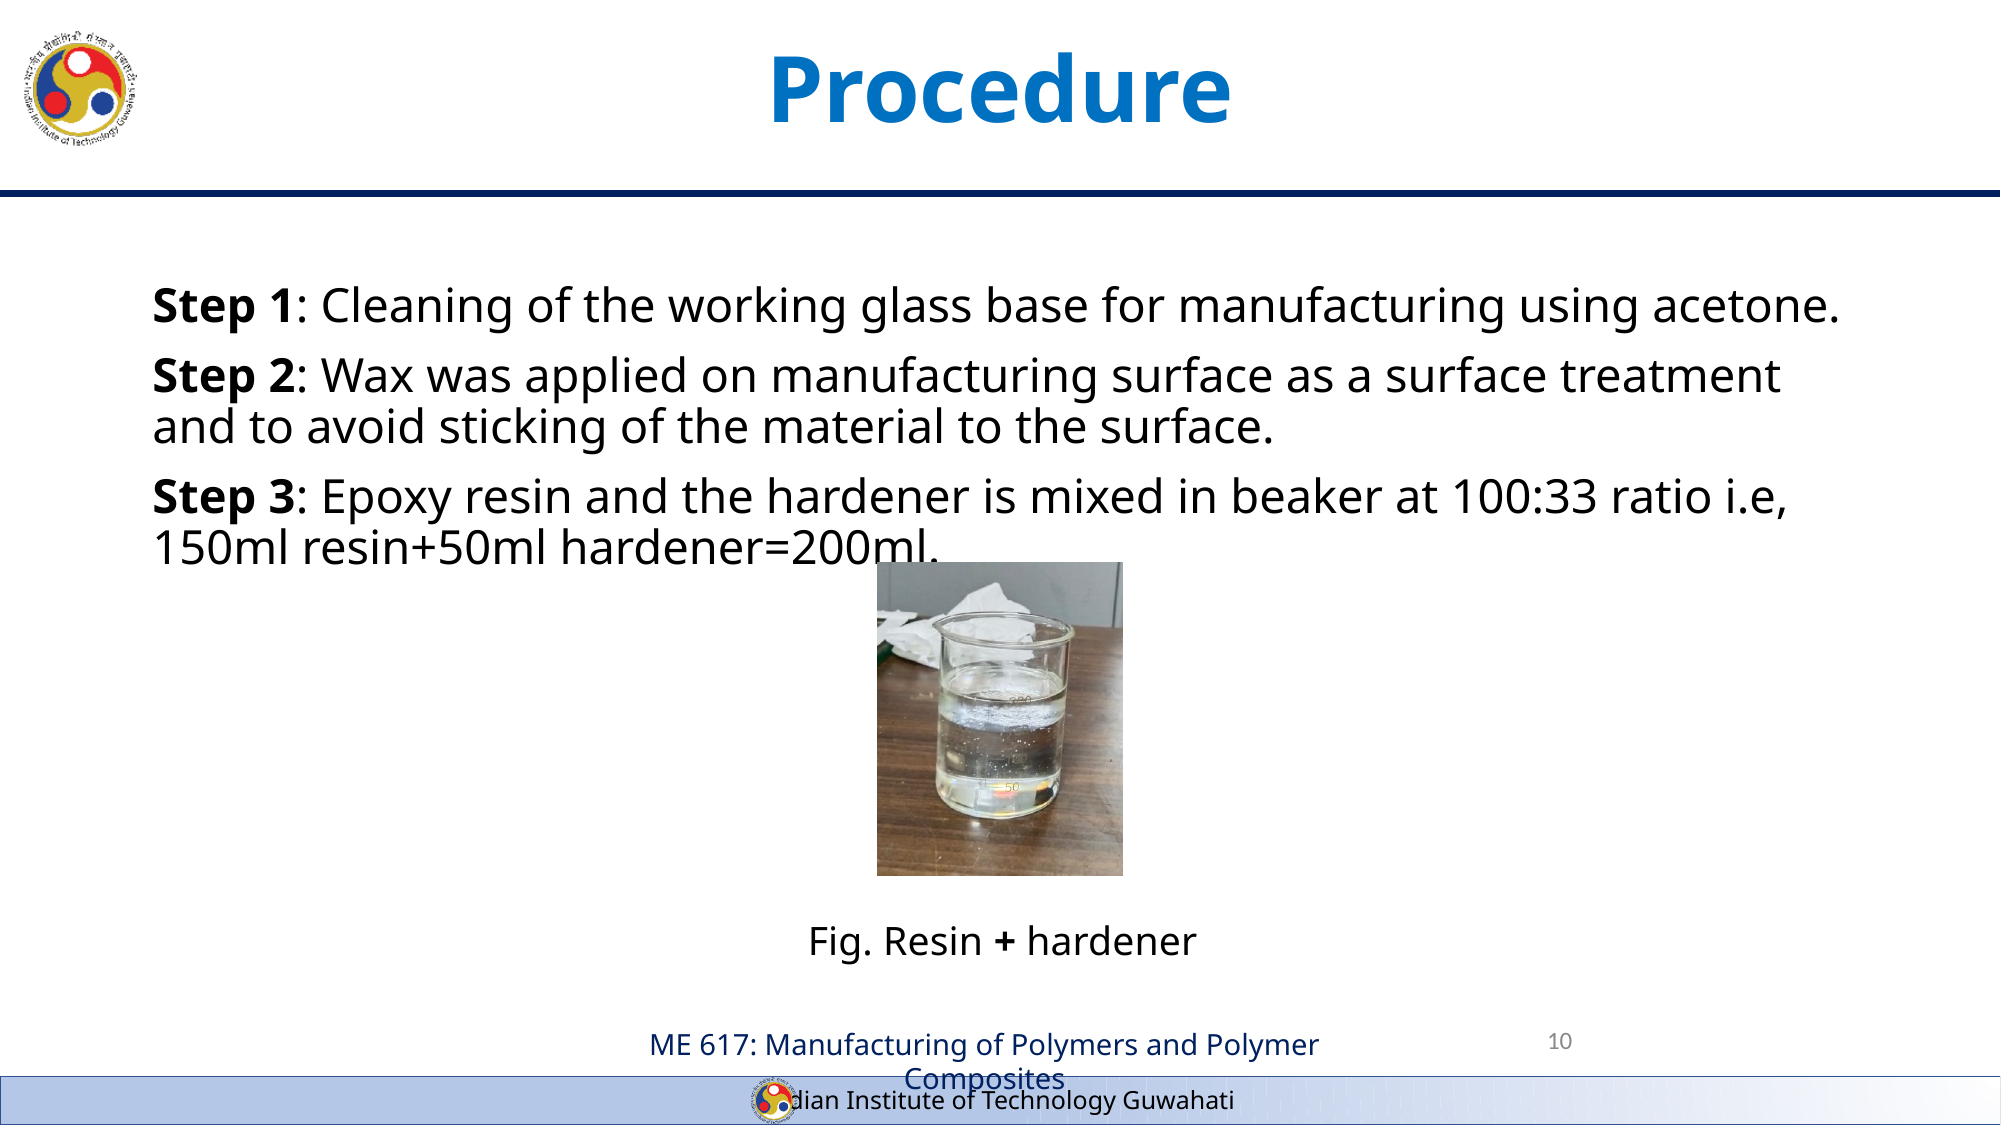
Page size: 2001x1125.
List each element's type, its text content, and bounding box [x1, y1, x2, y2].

list Step 1: Cleaning of the working glass base for manufacturing using acetone. Step 2: Wax was applied on manufacturing surface as a surface treatment and to avoid sticking of the material to the surface. Step 3: Epoxy resin and the hardener is mixed in beaker at 100:33 ratio i.e, 150ml resin+50ml hardener=200ml. Fig. Resin + hardener [137, 274, 1863, 988]
text_box [1531, 1009, 1982, 1070]
title Procedure [137, 36, 1863, 155]
picture [877, 562, 1123, 876]
